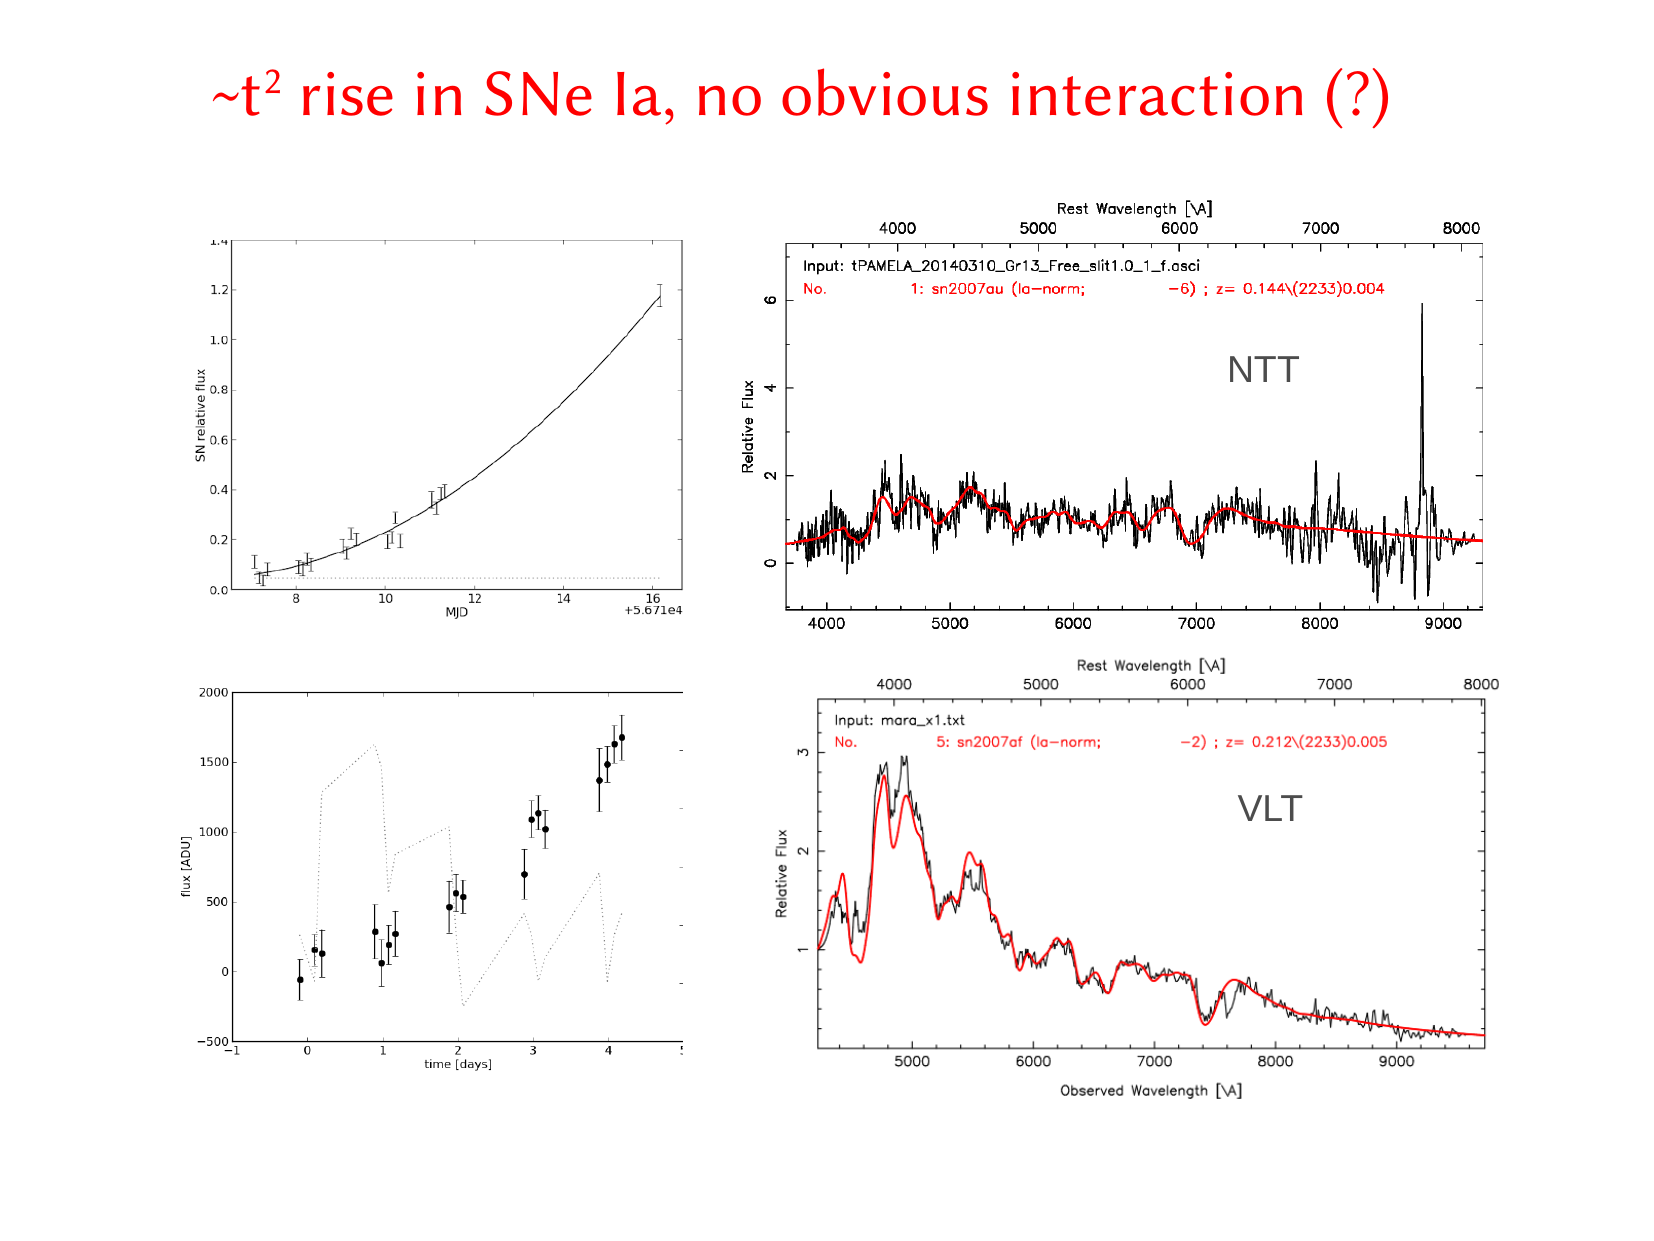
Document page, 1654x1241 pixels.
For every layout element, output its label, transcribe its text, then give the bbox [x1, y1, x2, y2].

picture [742, 200, 1512, 1102]
text_box K. Vivas [491, 1002, 730, 1082]
picture [170, 675, 683, 1073]
text_box NTT [1212, 341, 1323, 426]
text_box ~t2 rise in SNe Ia, no obvious interaction (?) [68, 48, 1535, 178]
picture [194, 240, 694, 625]
text_box VLT [1222, 780, 1334, 865]
